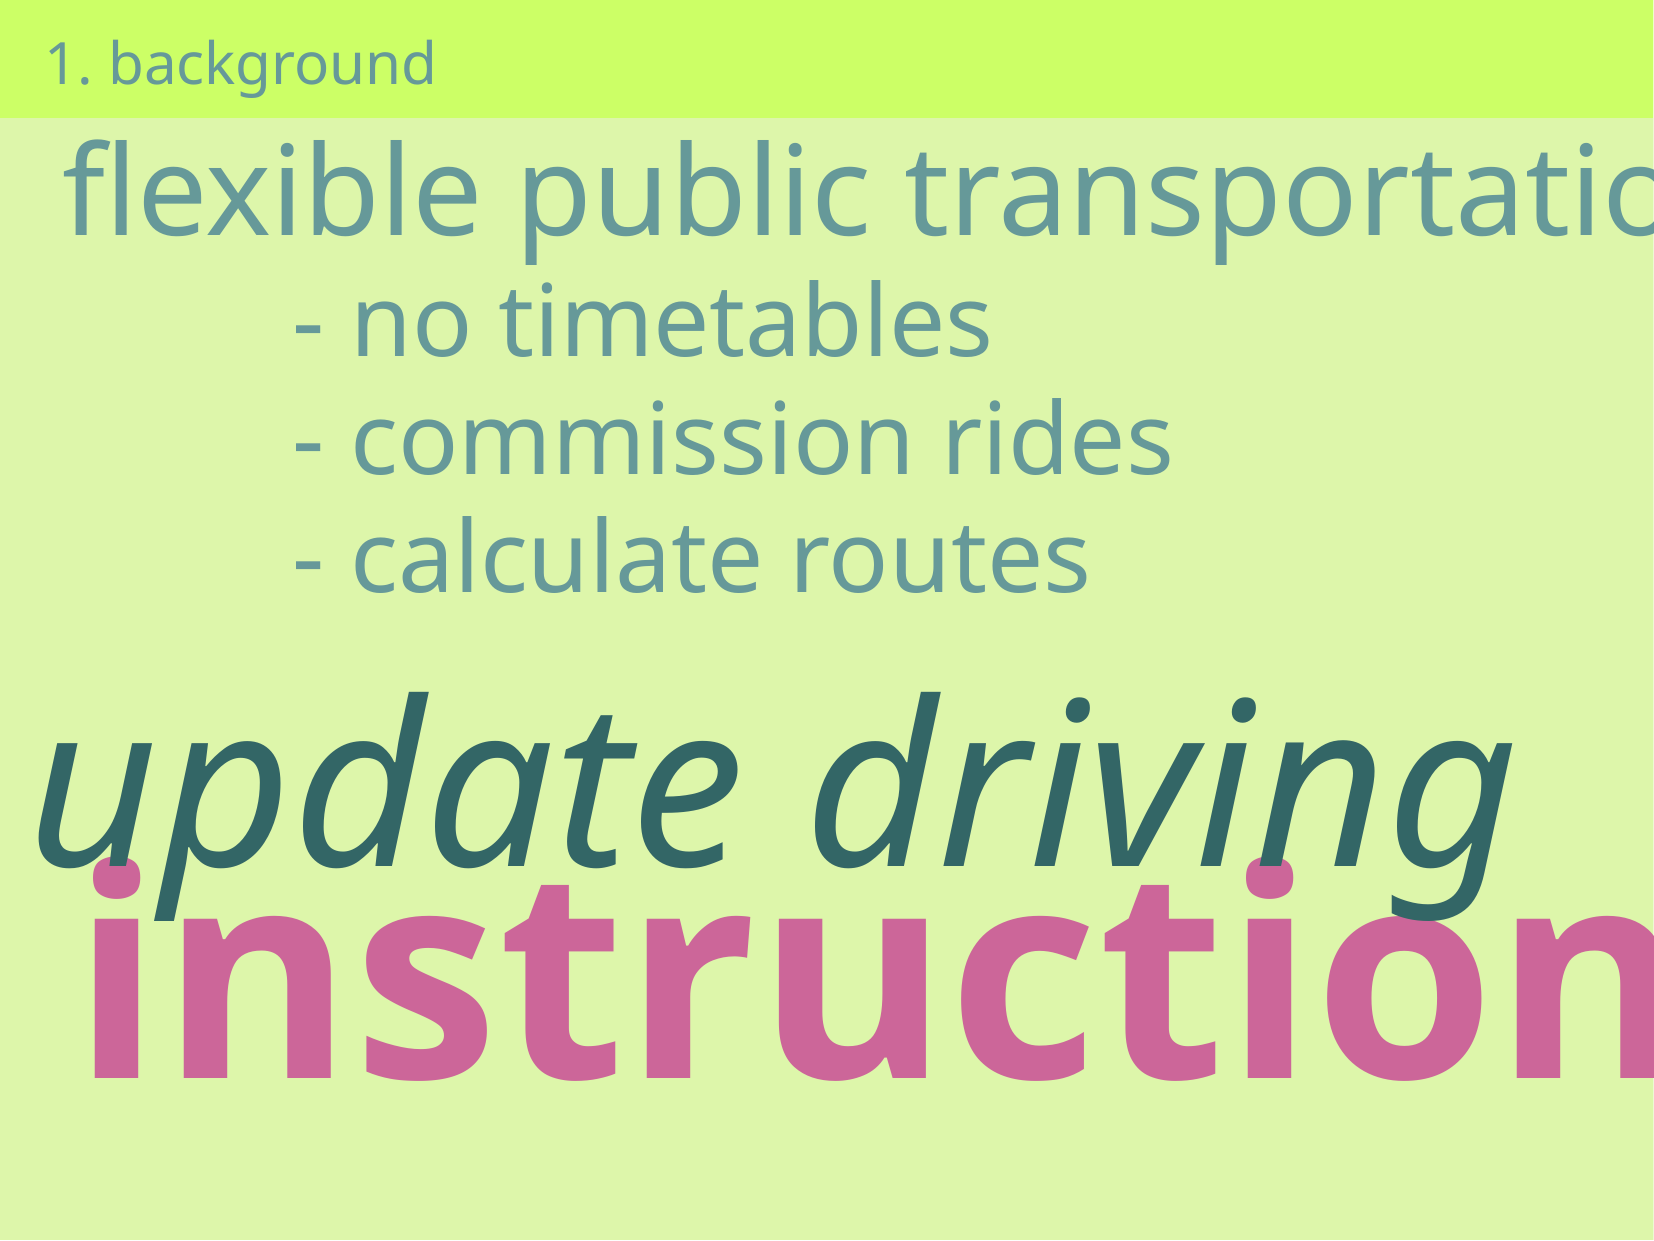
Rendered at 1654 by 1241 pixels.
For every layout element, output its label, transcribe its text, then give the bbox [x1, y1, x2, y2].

text_box flexible public transportation: [47, 94, 1606, 300]
text_box [950, 118, 1654, 935]
text_box [1620, 176, 1654, 227]
text_box - calculate routes [277, 478, 1038, 646]
text_box - no timetables [277, 242, 950, 360]
text_box - commission rides [277, 360, 1108, 528]
text_box update driving [11, 613, 1642, 978]
text_box [950, 319, 980, 350]
text_box instructions [57, 978, 1604, 1219]
text_box 1. background [29, 14, 403, 119]
text_box [0, 118, 1654, 1241]
